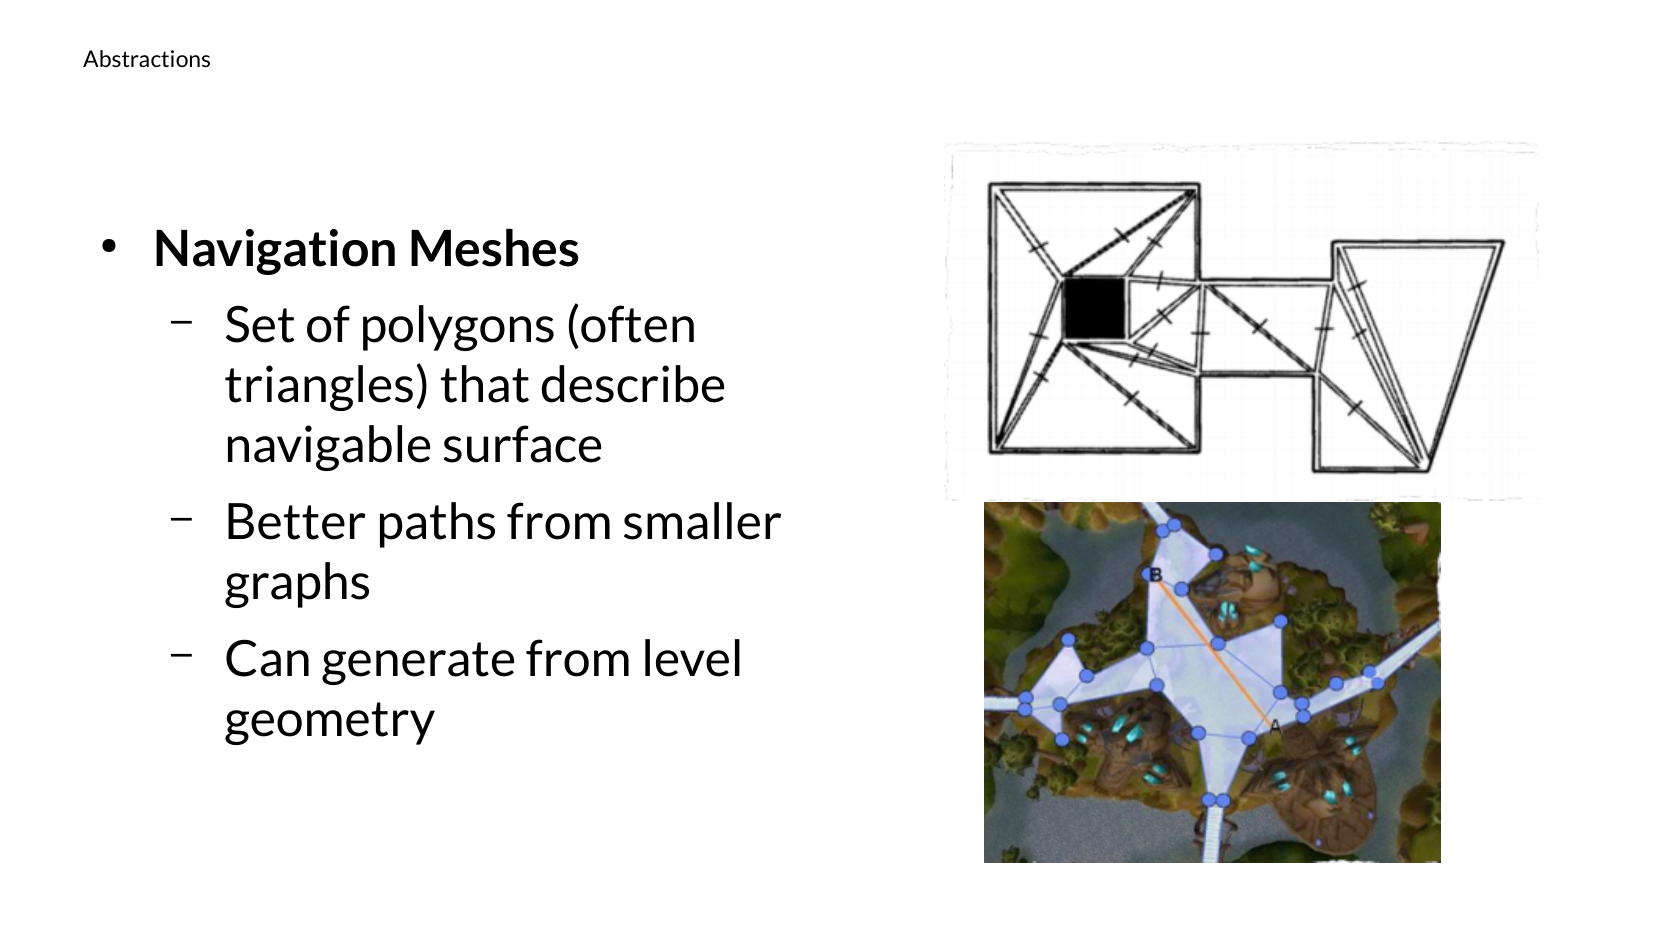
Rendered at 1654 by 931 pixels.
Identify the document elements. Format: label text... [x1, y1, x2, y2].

picture [944, 141, 1539, 863]
list Navigation Meshes Set of polygons (often triangles) that describe navigable surface Better paths from smaller graphs Can generate from level geometry [82, 217, 809, 839]
title Abstractions [83, 0, 1571, 119]
